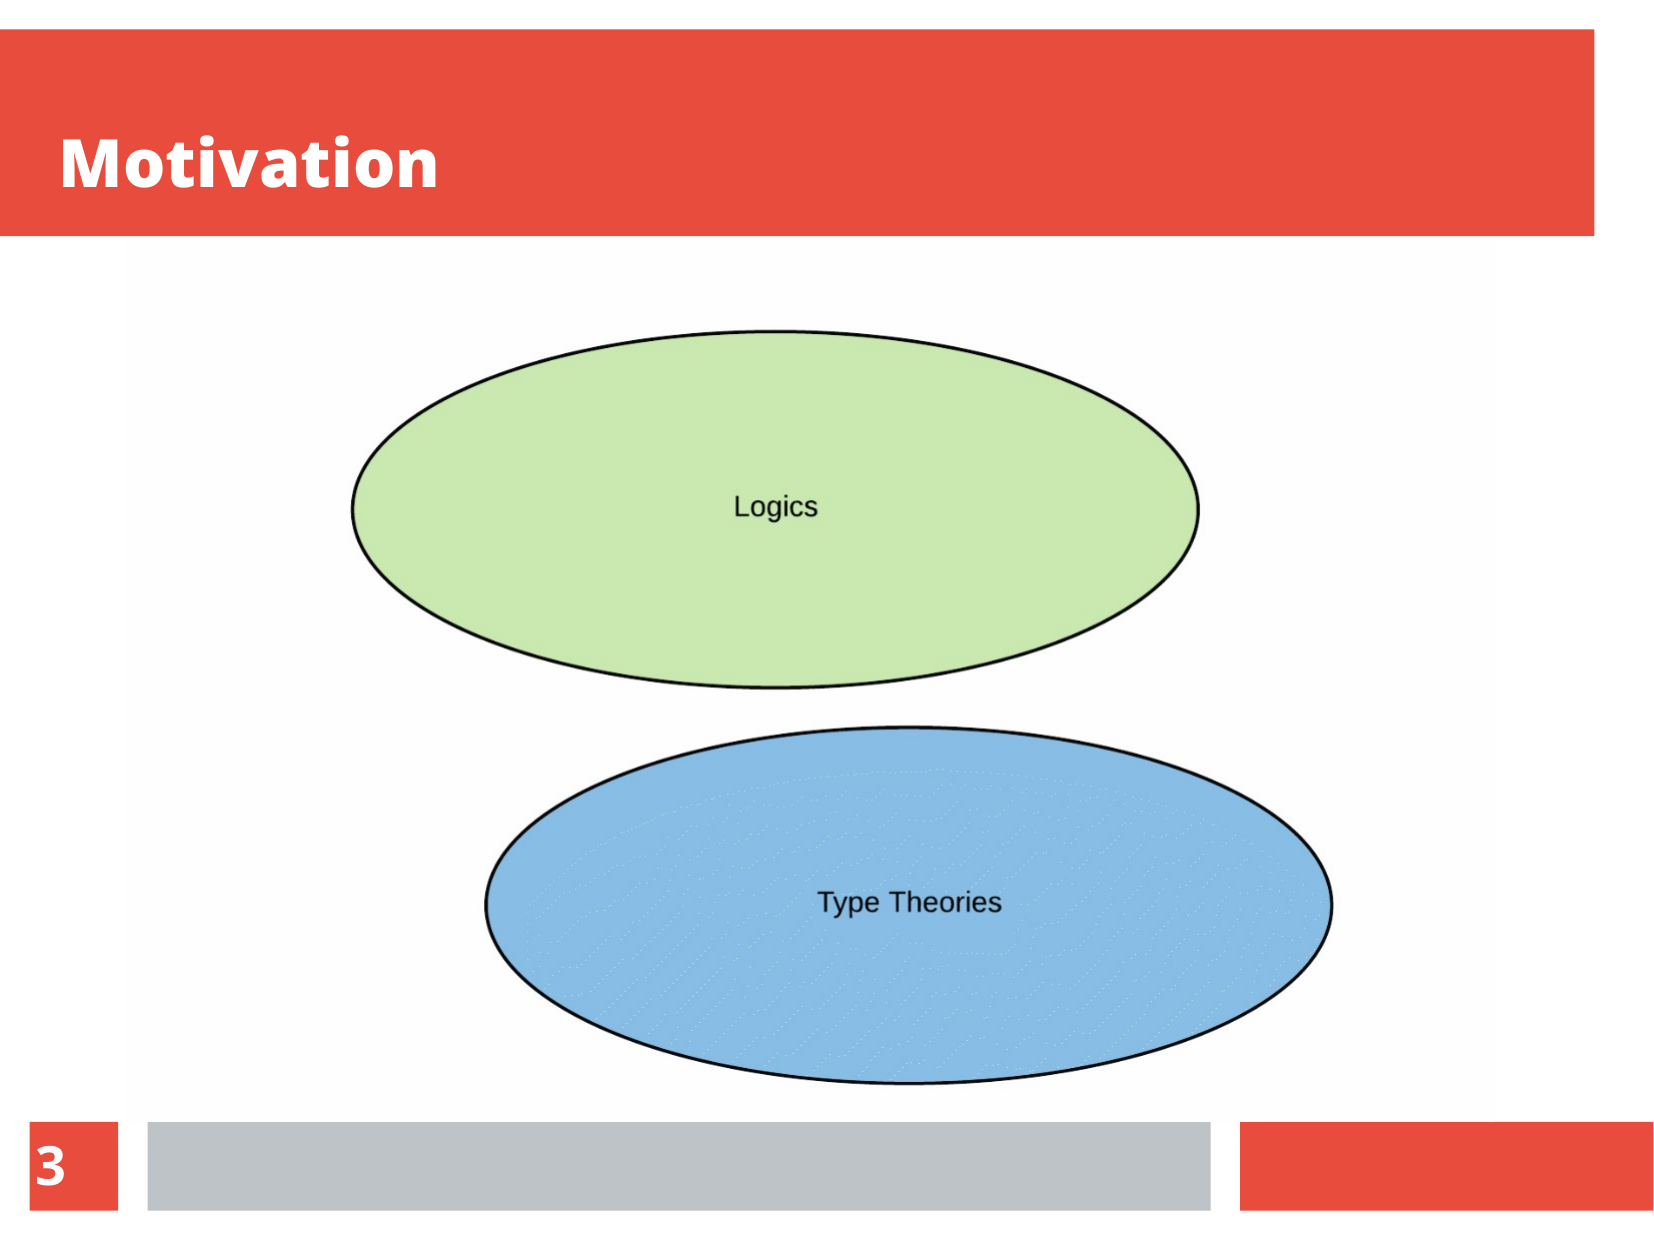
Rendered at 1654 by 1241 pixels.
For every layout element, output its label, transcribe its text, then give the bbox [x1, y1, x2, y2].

picture [124, 240, 1495, 1122]
text_box 3 [20, 1119, 254, 1210]
title Motivation [59, 58, 1595, 207]
